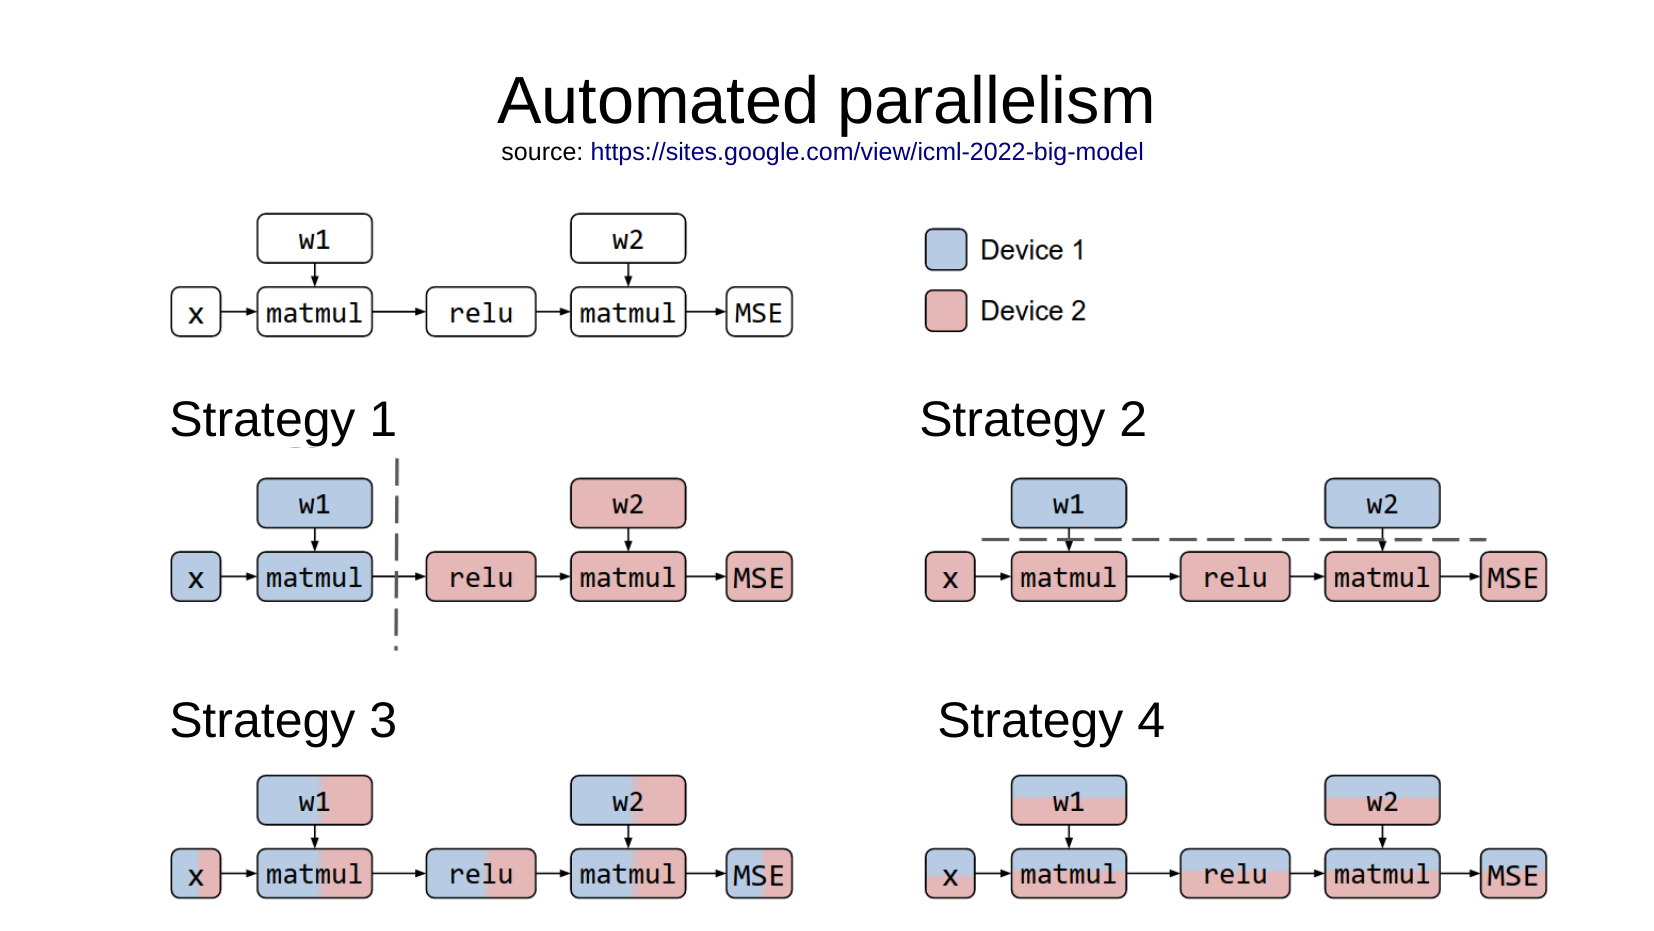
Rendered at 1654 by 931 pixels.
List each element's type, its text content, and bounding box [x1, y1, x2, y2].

text_box Strategy 3 [154, 685, 625, 868]
picture [136, 170, 1574, 923]
text_box Strategy 1 [154, 383, 625, 566]
text_box Strategy 4 [922, 685, 1392, 868]
title Automated parallelism source: https://sites.google.com/view/icml-2022-big-model [82, 37, 1571, 193]
text_box Strategy 2 [904, 383, 1375, 566]
